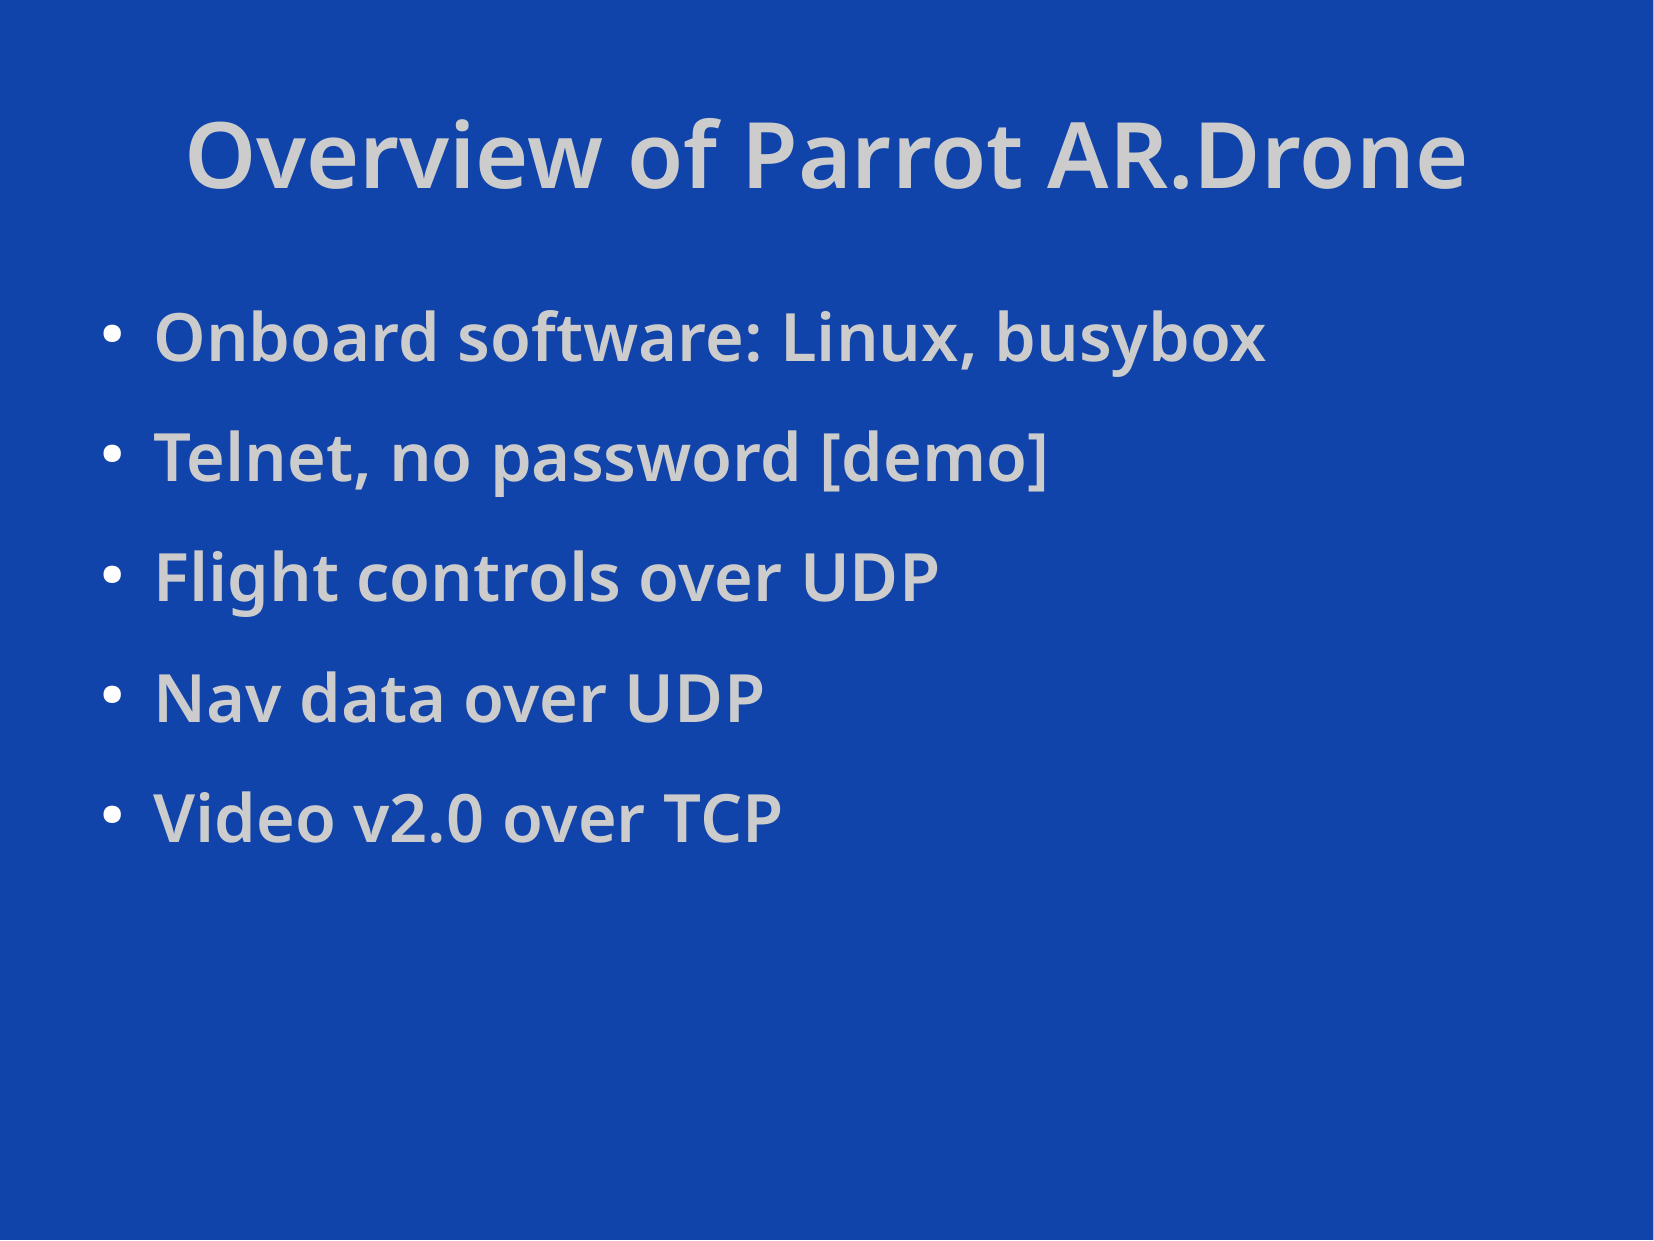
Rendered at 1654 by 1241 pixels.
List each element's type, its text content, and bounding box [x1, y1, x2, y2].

list Onboard software: Linux, busybox Telnet, no password [demo] Flight controls over UDP Nav data over UDP Video v2.0 over TCP [82, 290, 1571, 1010]
title Overview of Parrot AR.Drone [82, 49, 1571, 257]
